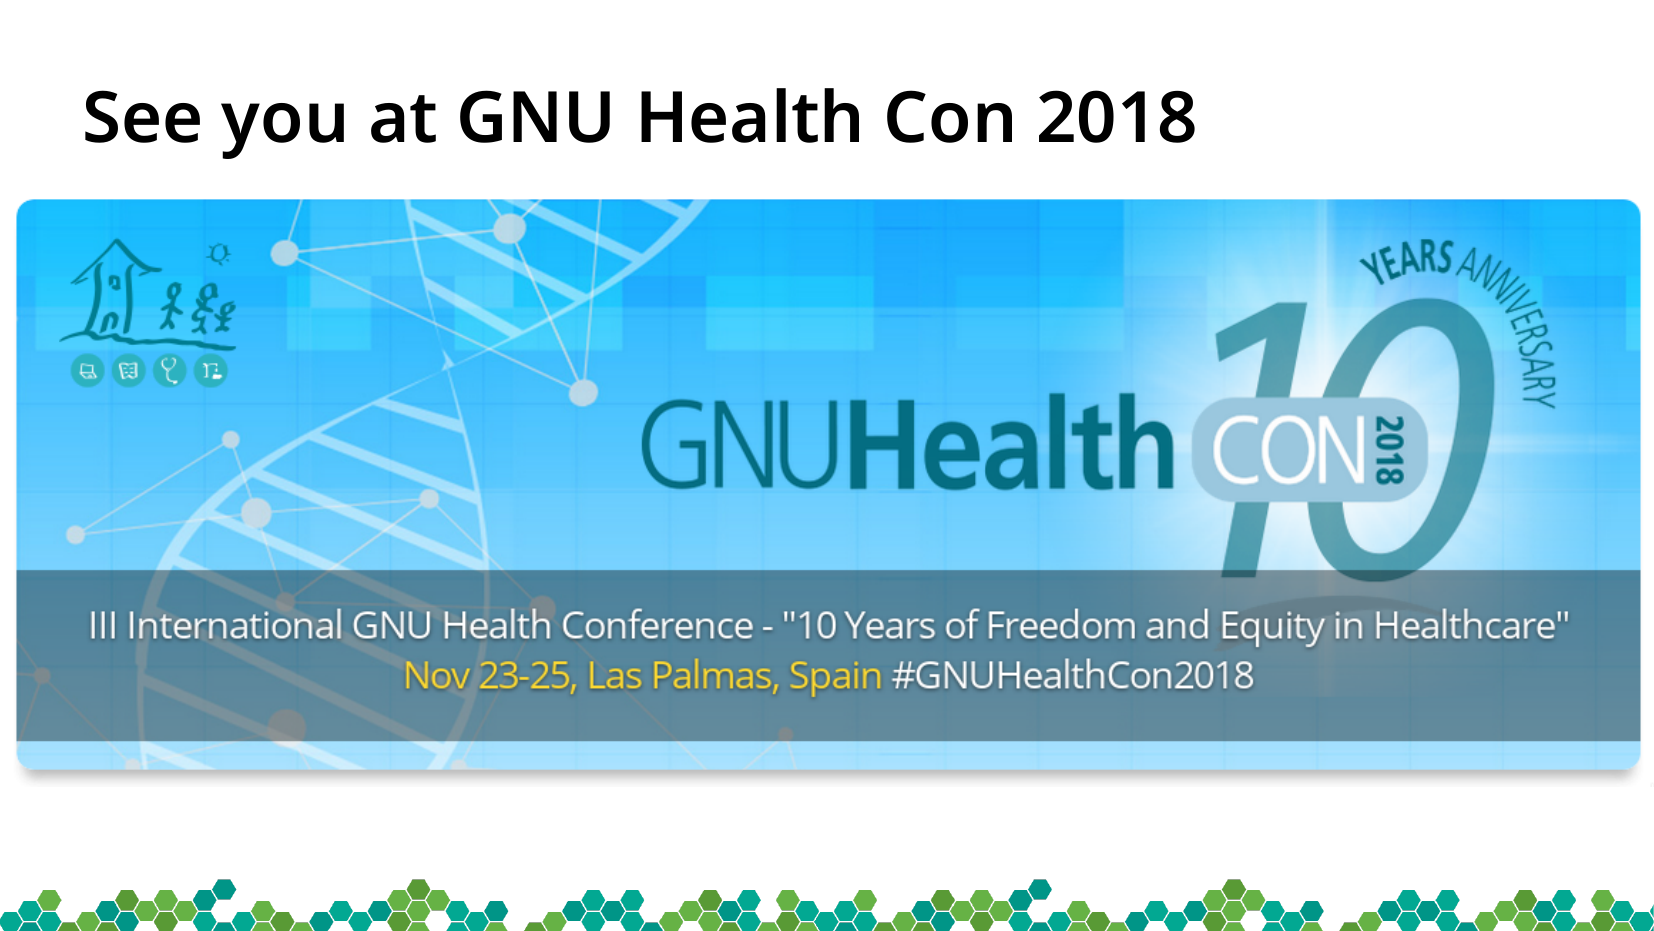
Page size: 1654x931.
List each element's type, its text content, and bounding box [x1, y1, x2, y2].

picture [0, 871, 1654, 931]
picture [1, 191, 1654, 787]
title See you at GNU Health Con 2018 [82, 37, 1571, 191]
